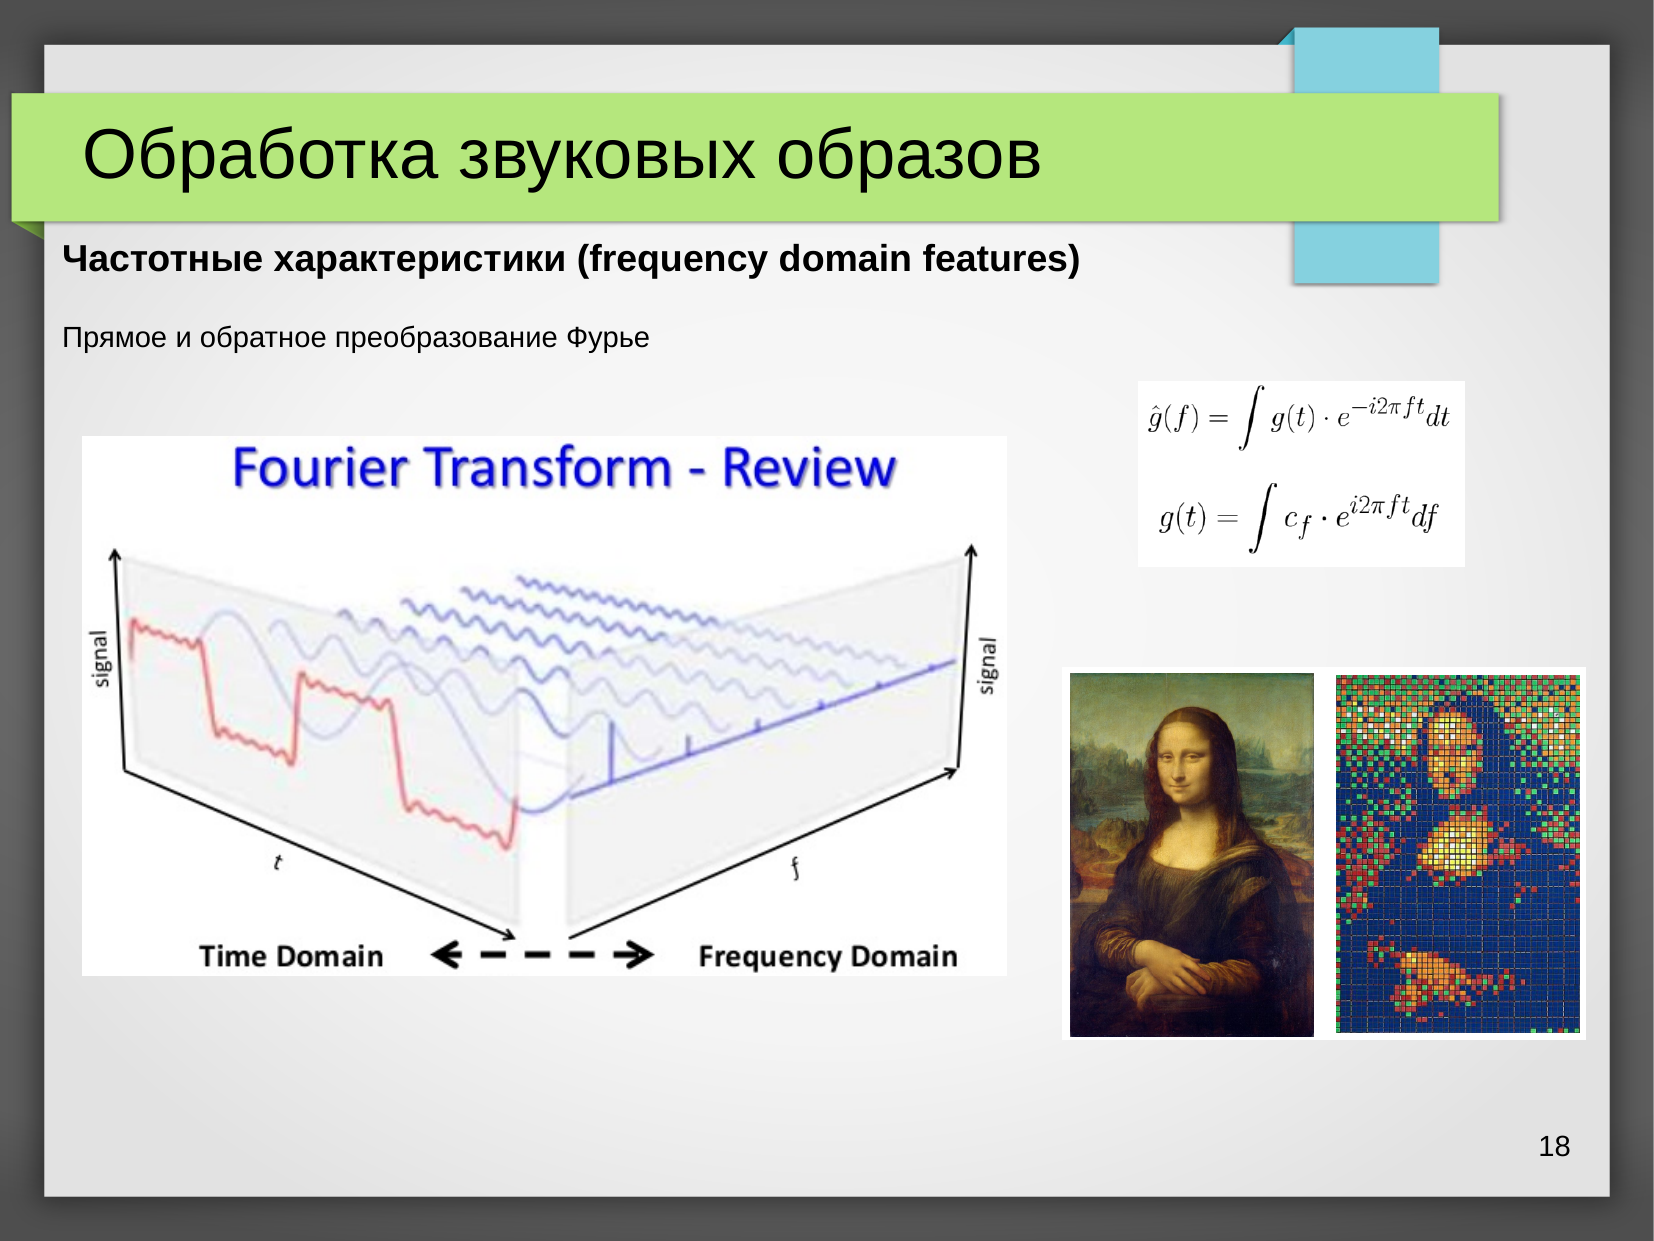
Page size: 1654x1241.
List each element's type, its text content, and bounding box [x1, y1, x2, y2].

title Обработка звуковых образов [82, 114, 1406, 194]
text_box Частотные характеристики (frequency domain features) Прямое и обратное преобразование Фурье [62, 237, 1512, 367]
picture [0, 0, 1654, 1241]
